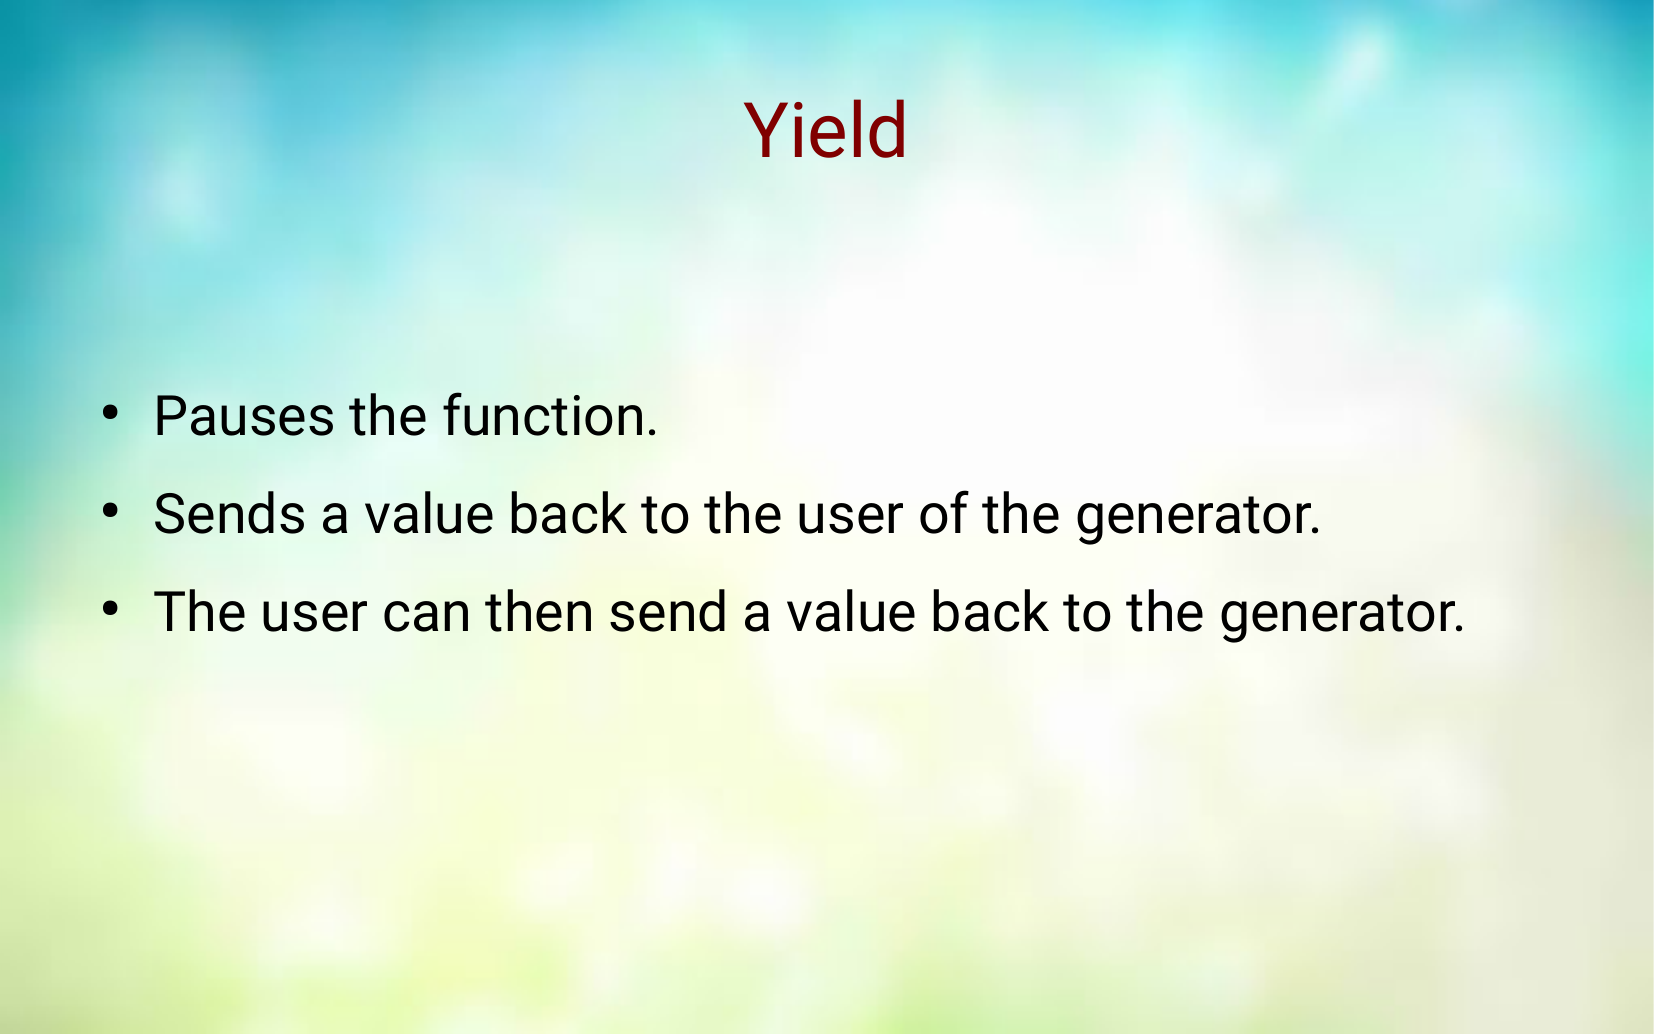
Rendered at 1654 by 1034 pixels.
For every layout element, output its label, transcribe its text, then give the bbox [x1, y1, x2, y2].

picture [0, 0, 1654, 1034]
title Yield [82, 41, 1571, 214]
list Pauses the function. Sends a value back to the user of the generator. The user can then send a value back to the generator. [82, 376, 1571, 756]
